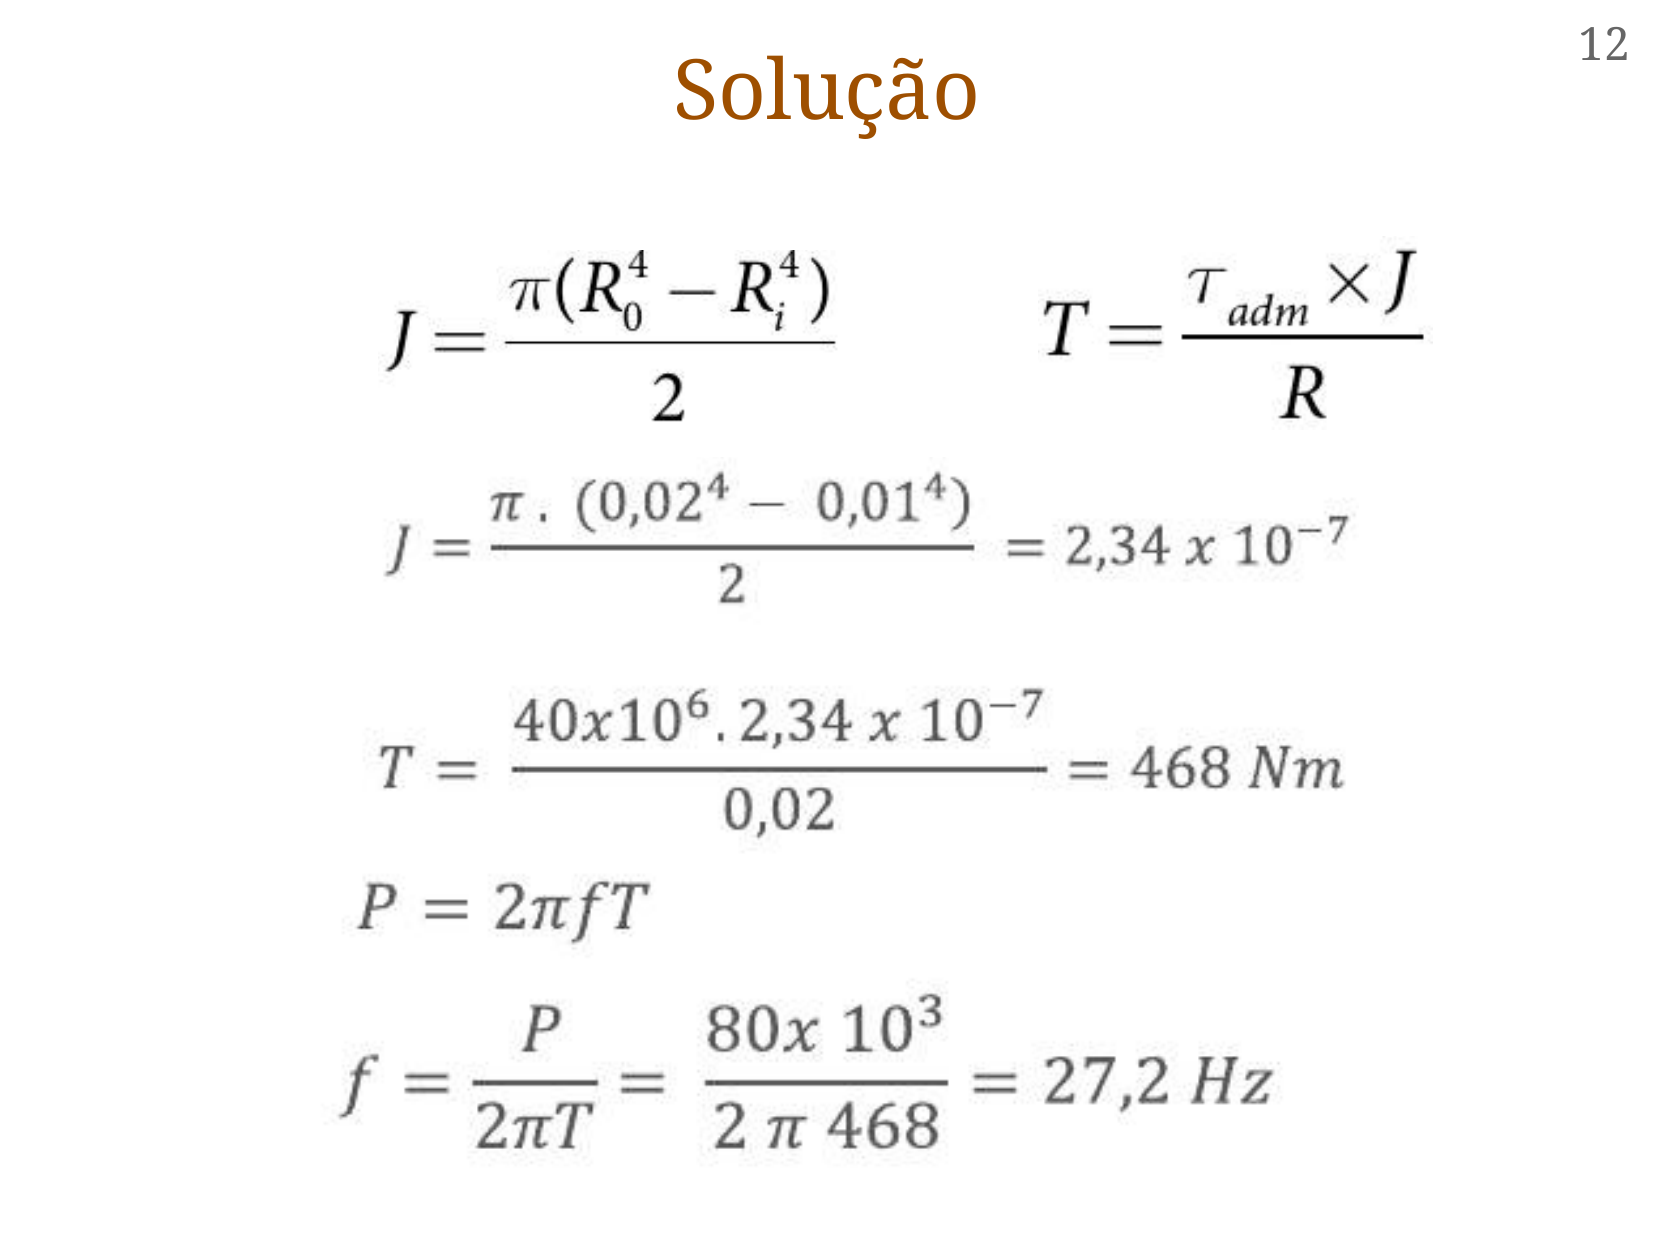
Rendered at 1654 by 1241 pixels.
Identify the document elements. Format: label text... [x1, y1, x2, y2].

title Solução [59, 29, 1595, 148]
picture [301, 457, 1359, 1196]
picture [378, 250, 842, 432]
picture [1038, 236, 1433, 430]
